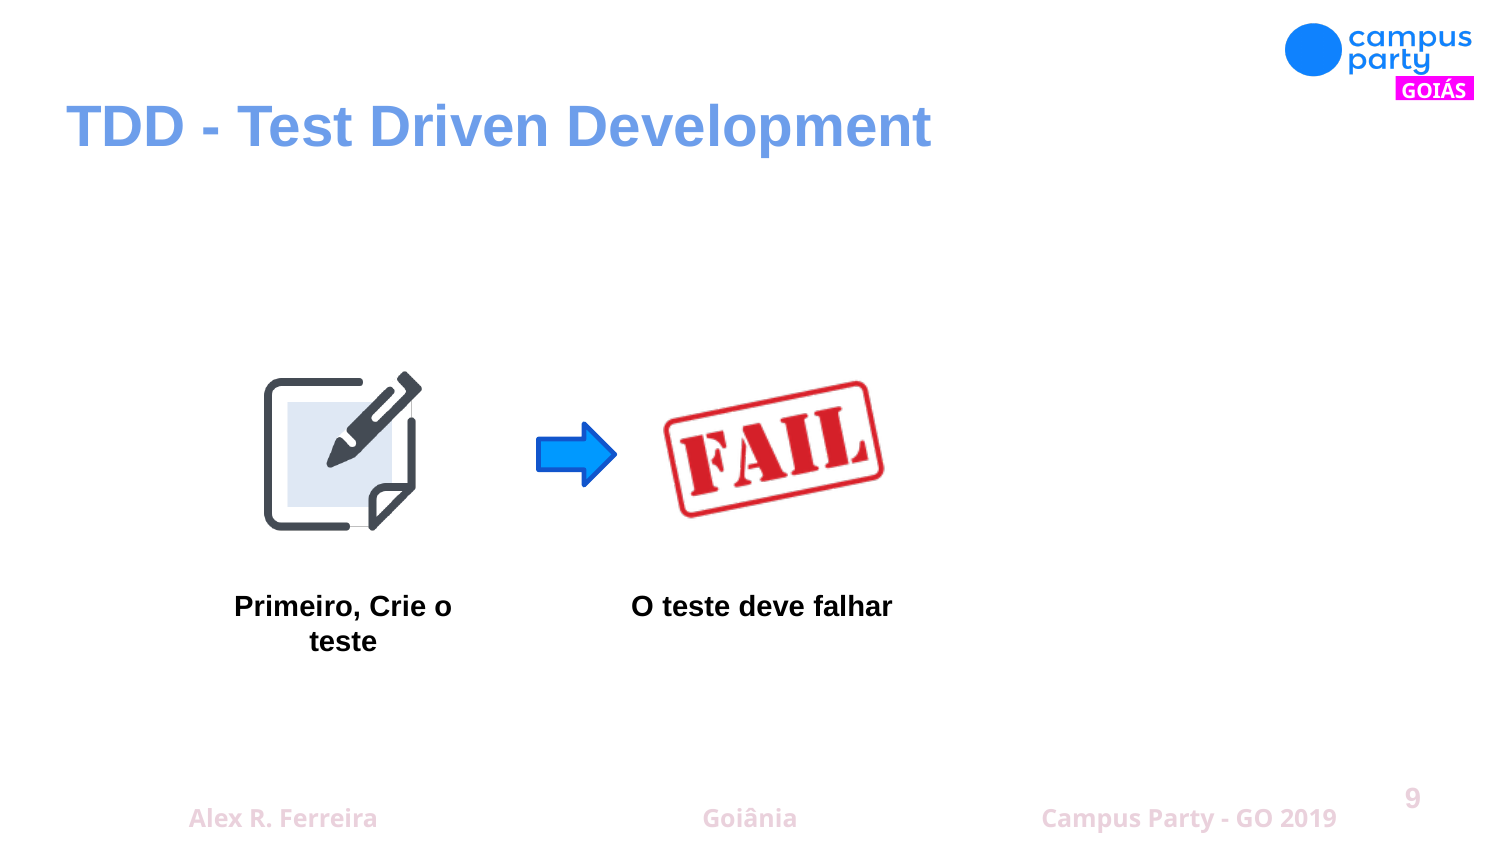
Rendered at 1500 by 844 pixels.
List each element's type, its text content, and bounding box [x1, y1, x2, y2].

text_box O teste deve falhar [607, 572, 918, 645]
text_box Primeiro, Crie o teste [188, 572, 499, 645]
picture [1280, 18, 1477, 80]
title TDD - Test Driven Development [51, 72, 1449, 167]
picture [256, 370, 423, 538]
text_box [538, 423, 615, 486]
picture [634, 314, 914, 572]
slide_number <número> [1389, 764, 1480, 830]
